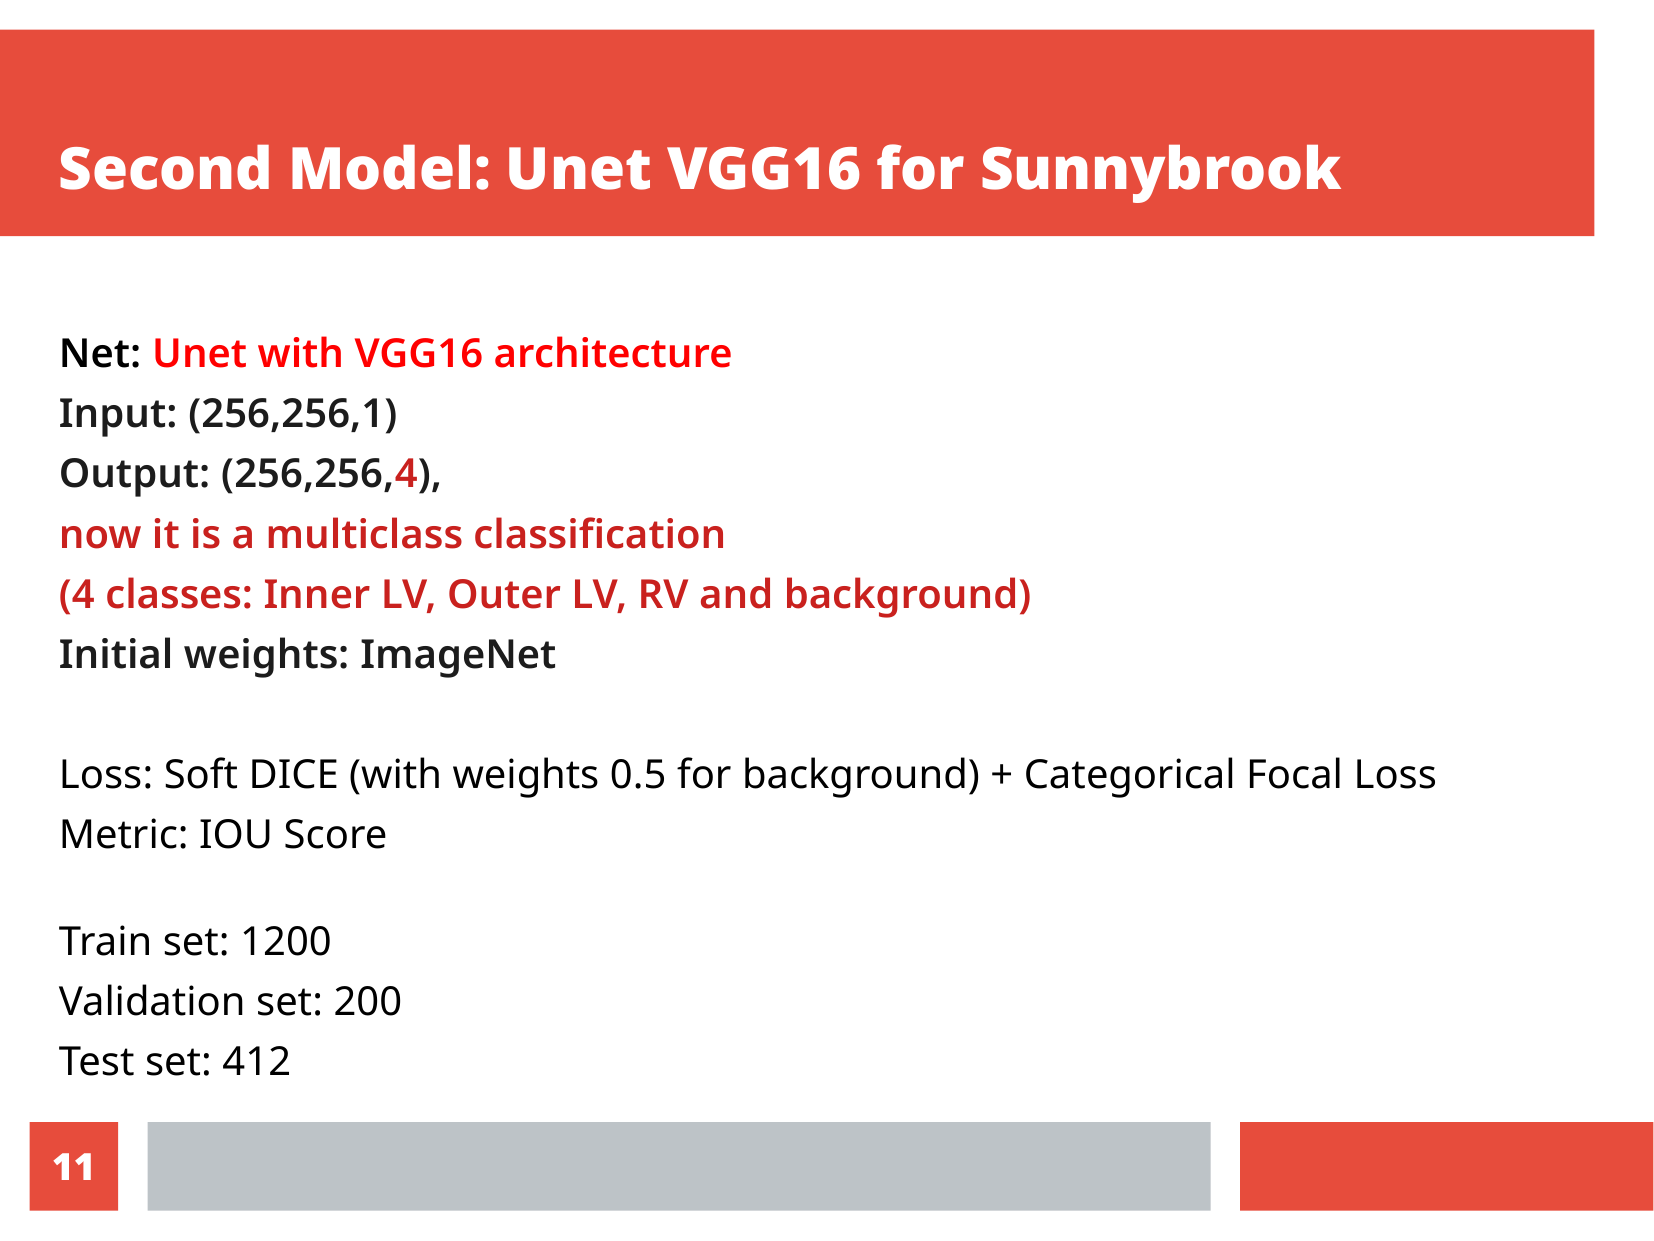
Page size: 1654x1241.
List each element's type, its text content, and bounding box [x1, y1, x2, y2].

list Net: Unet with VGG16 architecture Input: (256,256,1) Output: (256,256,4), now it is a multiclass classification (4 classes: Inner LV, Outer LV, RV and background) Initial weights: ImageNet Loss: Soft DICE (with weights 0.5 for background) + Categorical Focal Loss Metric: IOU Score Train set: 1200 Validation set: 200 Test set: 412 [59, 324, 1565, 1093]
title Second Model: Unet VGG16 for Sunnybrook [59, 59, 1595, 207]
